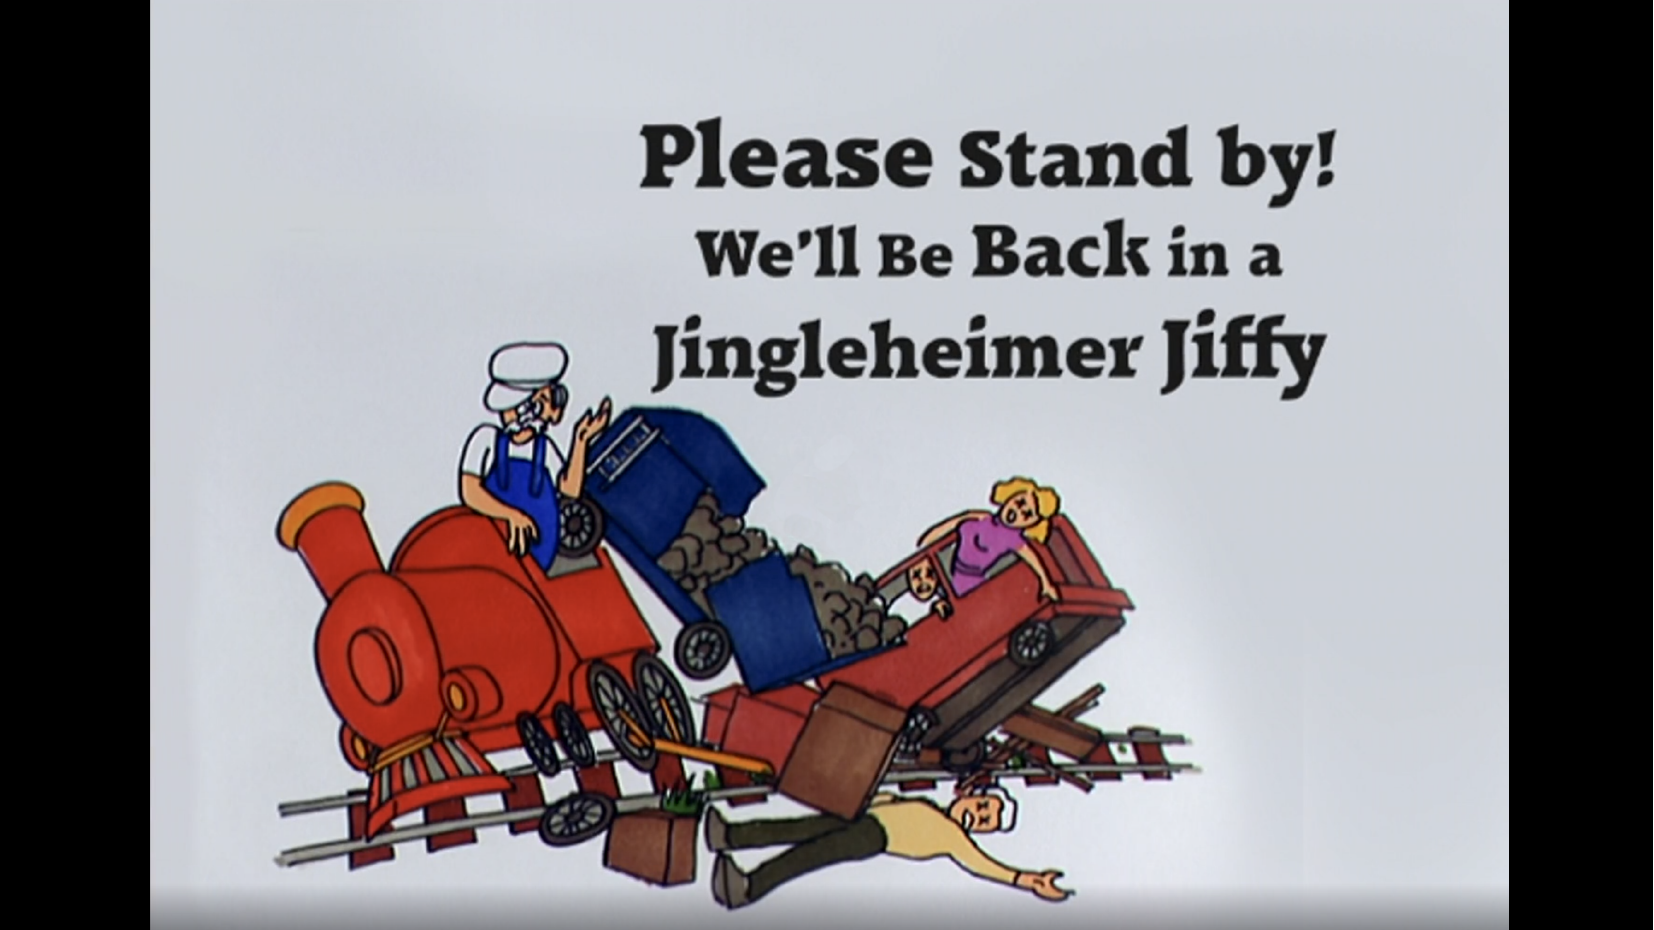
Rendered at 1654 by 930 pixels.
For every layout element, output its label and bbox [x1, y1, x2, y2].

picture [150, 0, 1509, 930]
